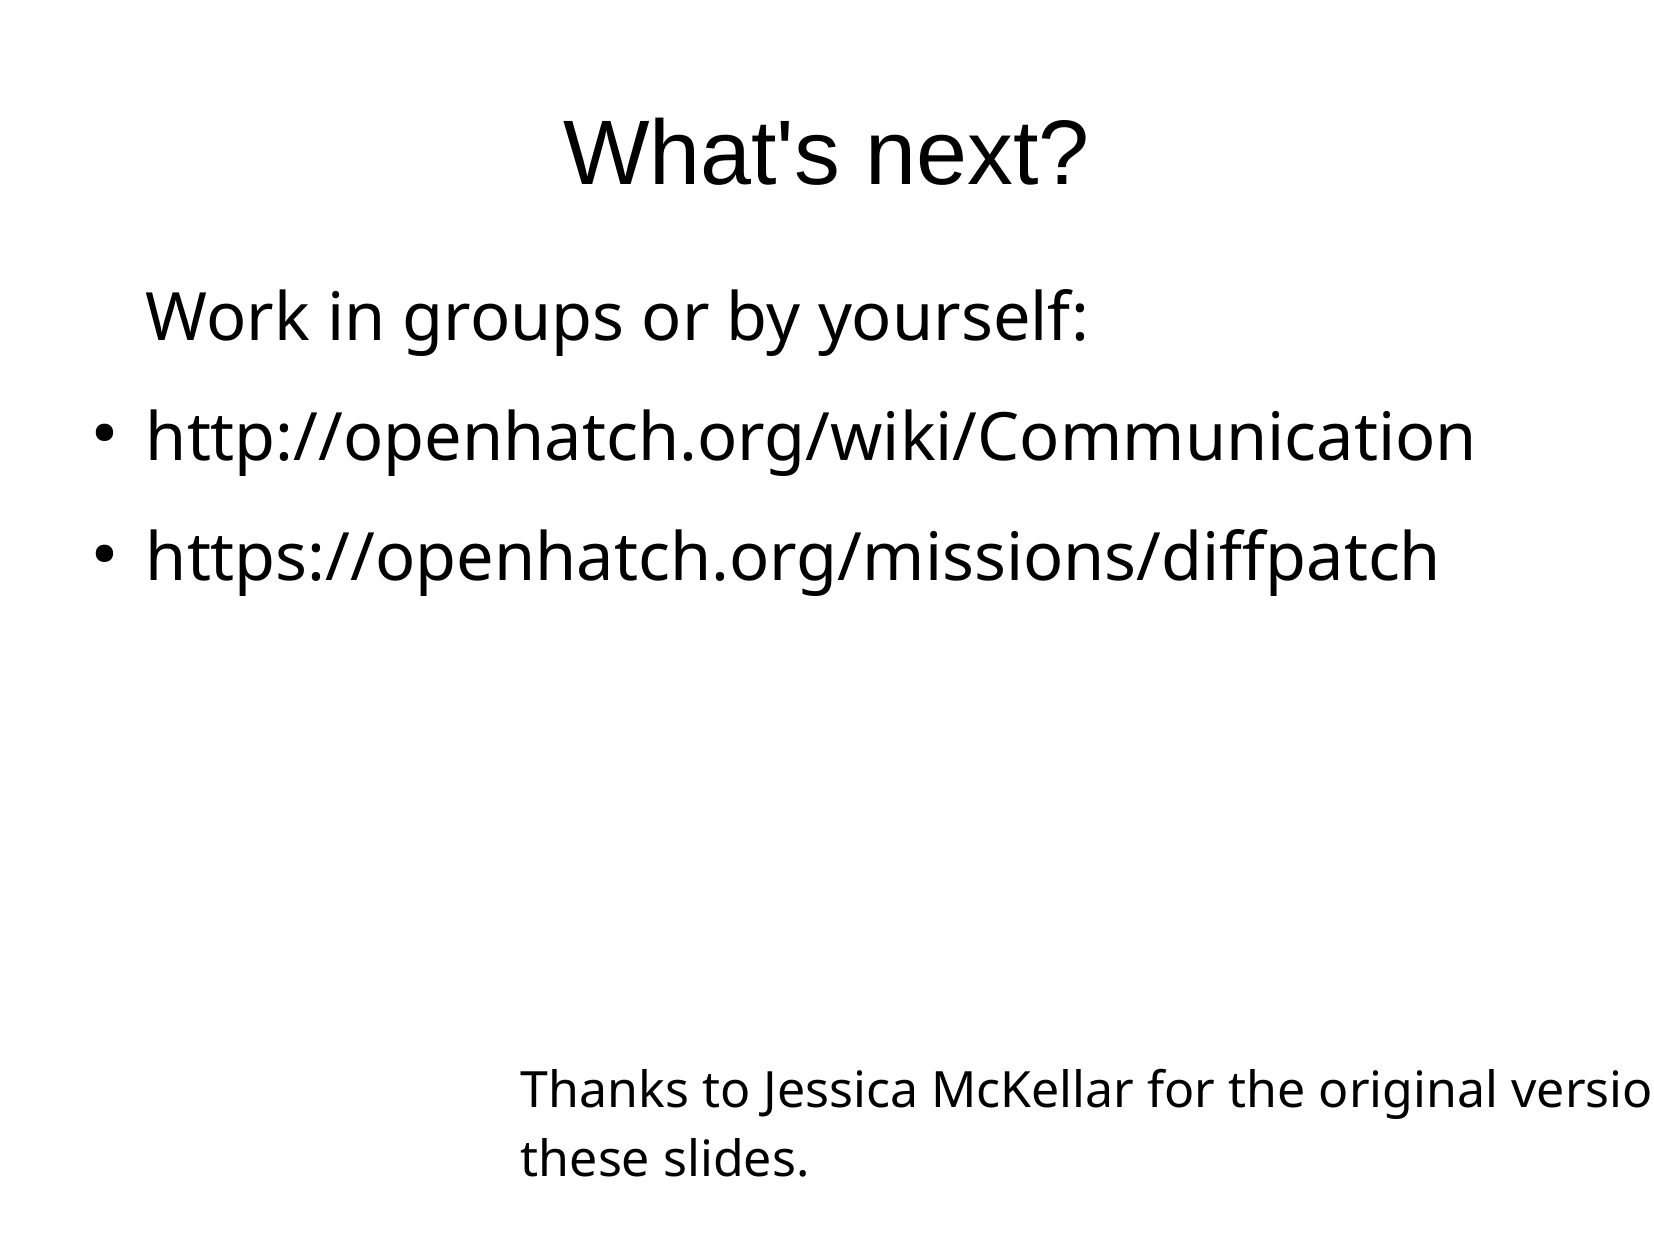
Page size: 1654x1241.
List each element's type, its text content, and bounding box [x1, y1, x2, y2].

list Thanks to Jessica McKellar for the original version of these slides. [450, 1054, 1654, 1241]
title What's next? [82, 49, 1571, 257]
list Work in groups or by yourself: http://openhatch.org/wiki/Communication https://openhatch.org/missions/diffpatch [75, 269, 1564, 1088]
